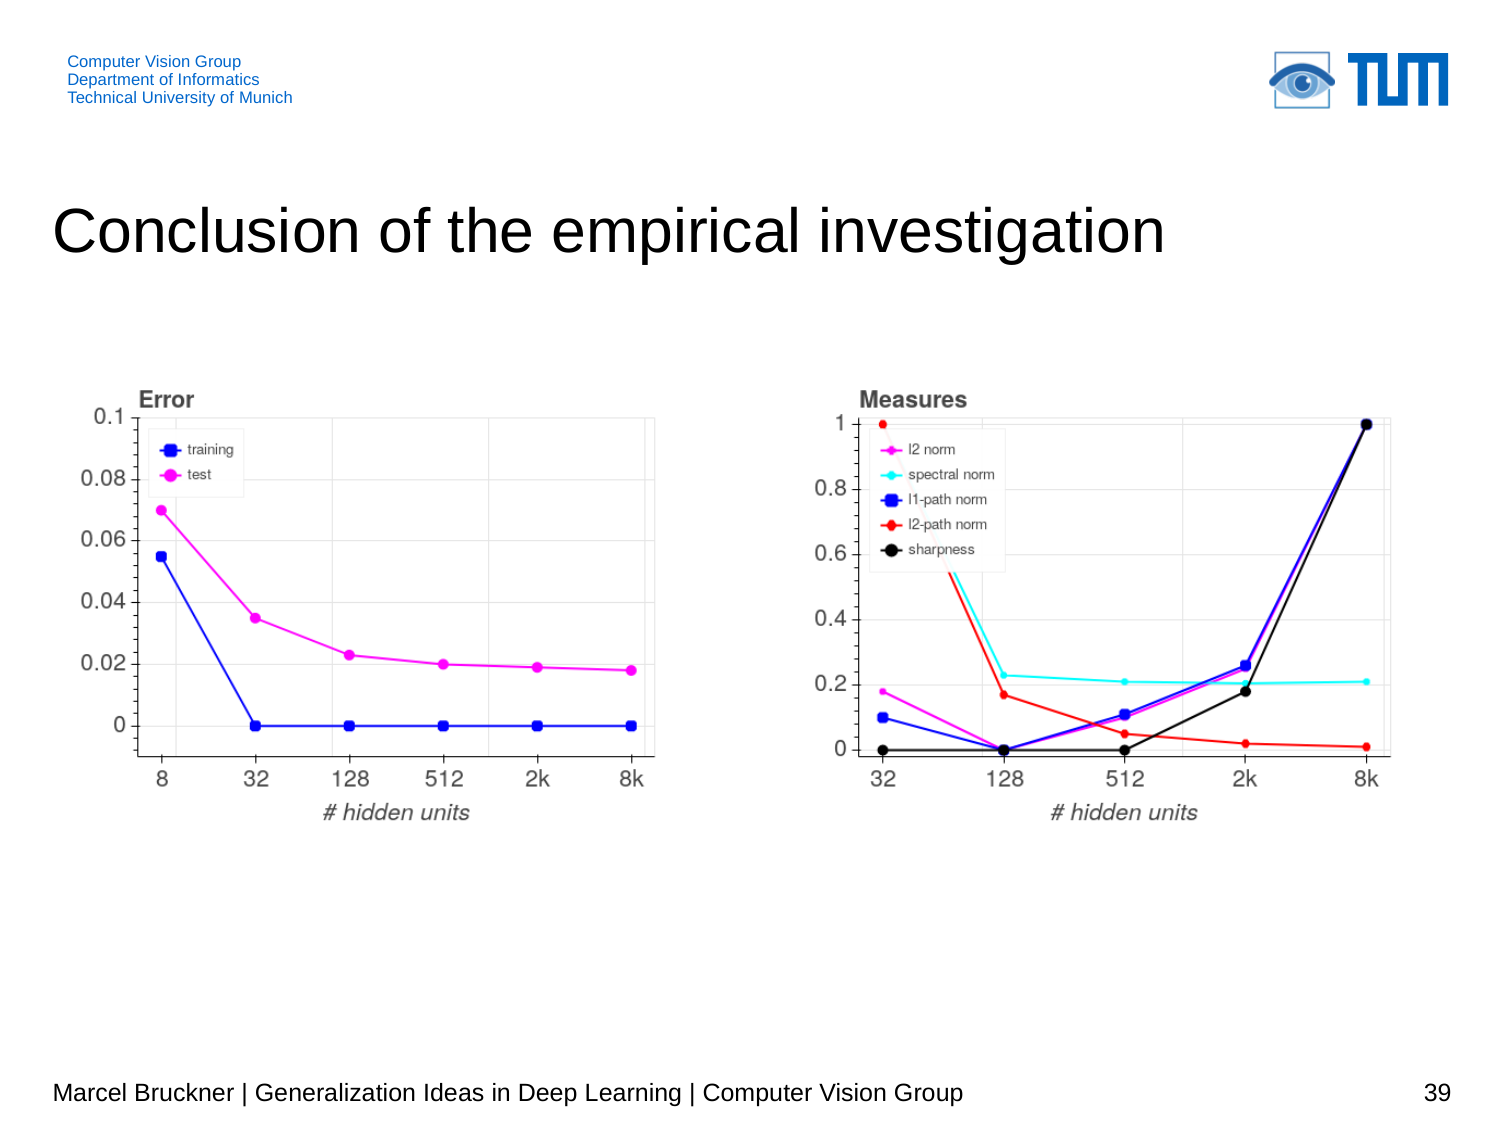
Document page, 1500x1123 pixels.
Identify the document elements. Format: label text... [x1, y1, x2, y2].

title Conclusion of the empirical investigation [52, 195, 1453, 266]
picture [75, 374, 687, 830]
picture [810, 374, 1423, 830]
picture [1269, 47, 1335, 113]
